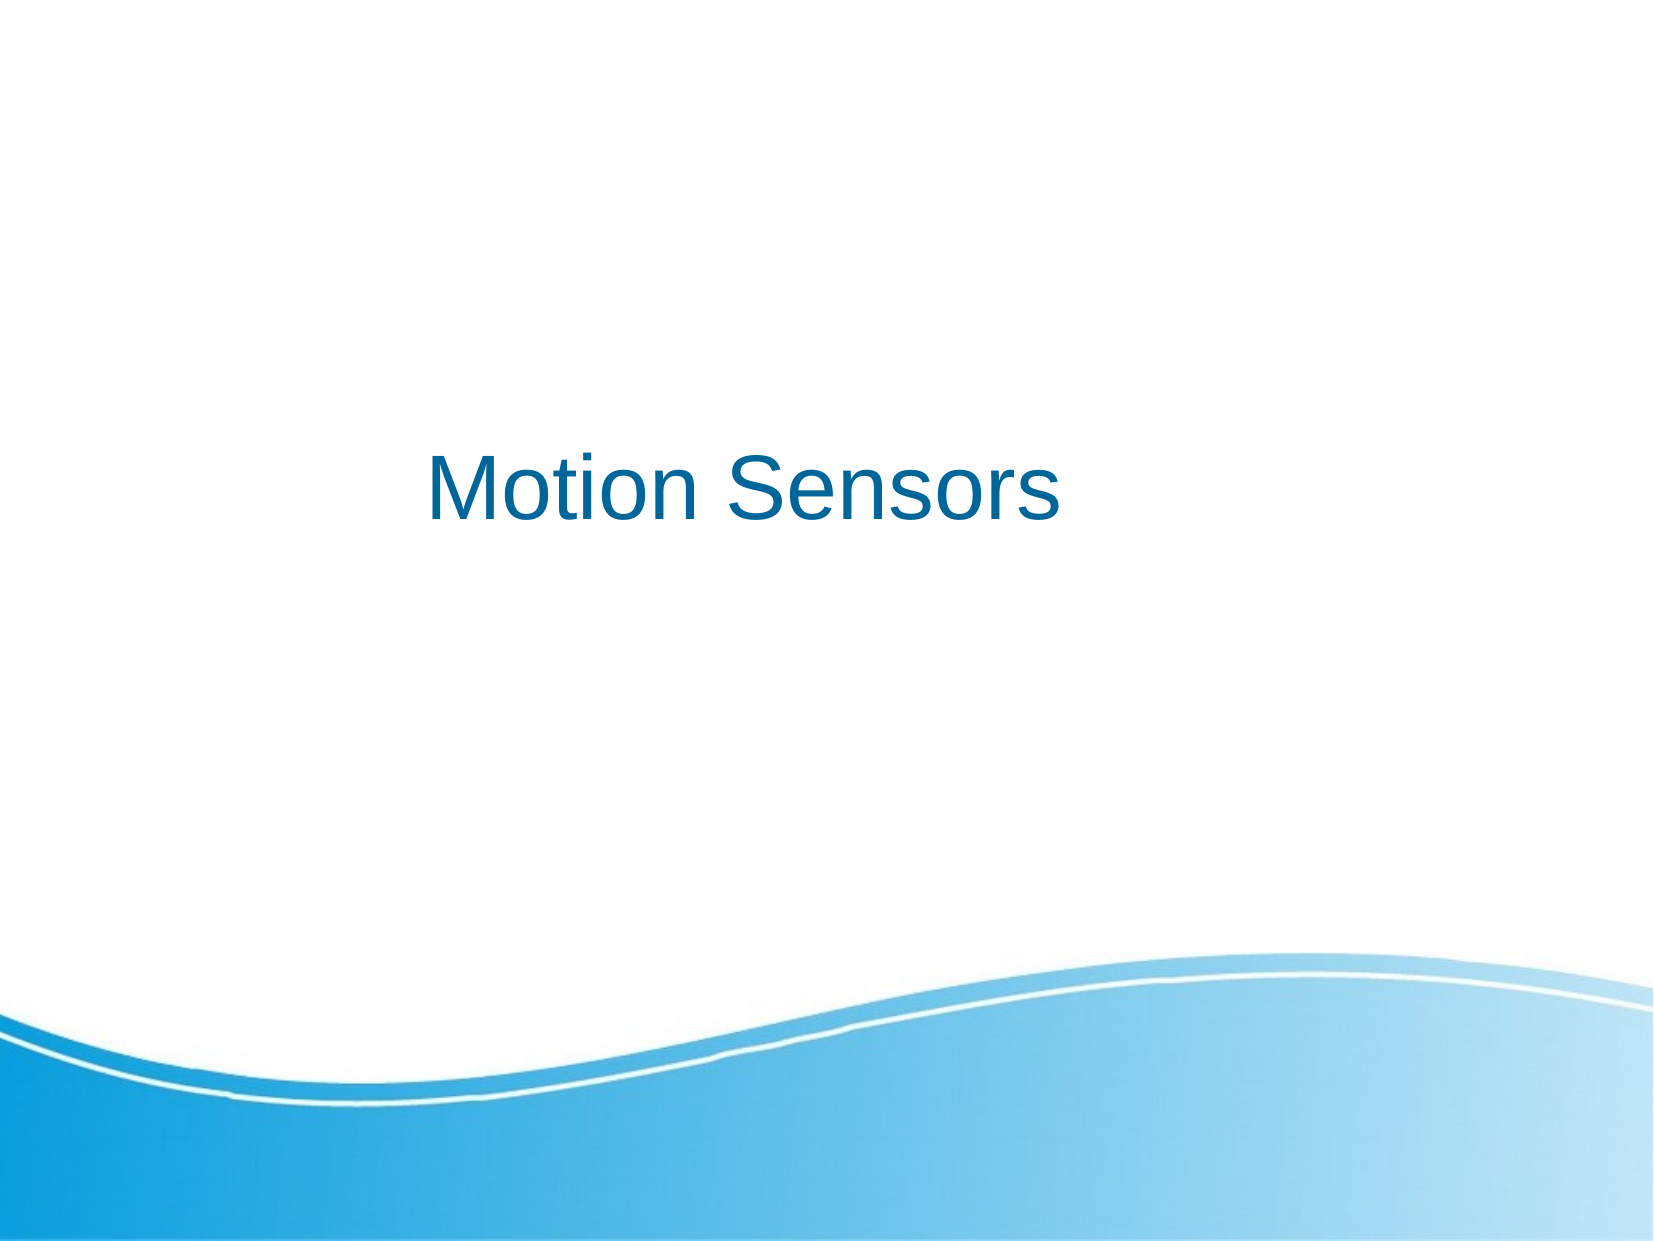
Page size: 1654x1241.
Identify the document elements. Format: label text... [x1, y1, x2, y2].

title Motion Sensors [0, 384, 1489, 592]
picture [0, 952, 1654, 1241]
